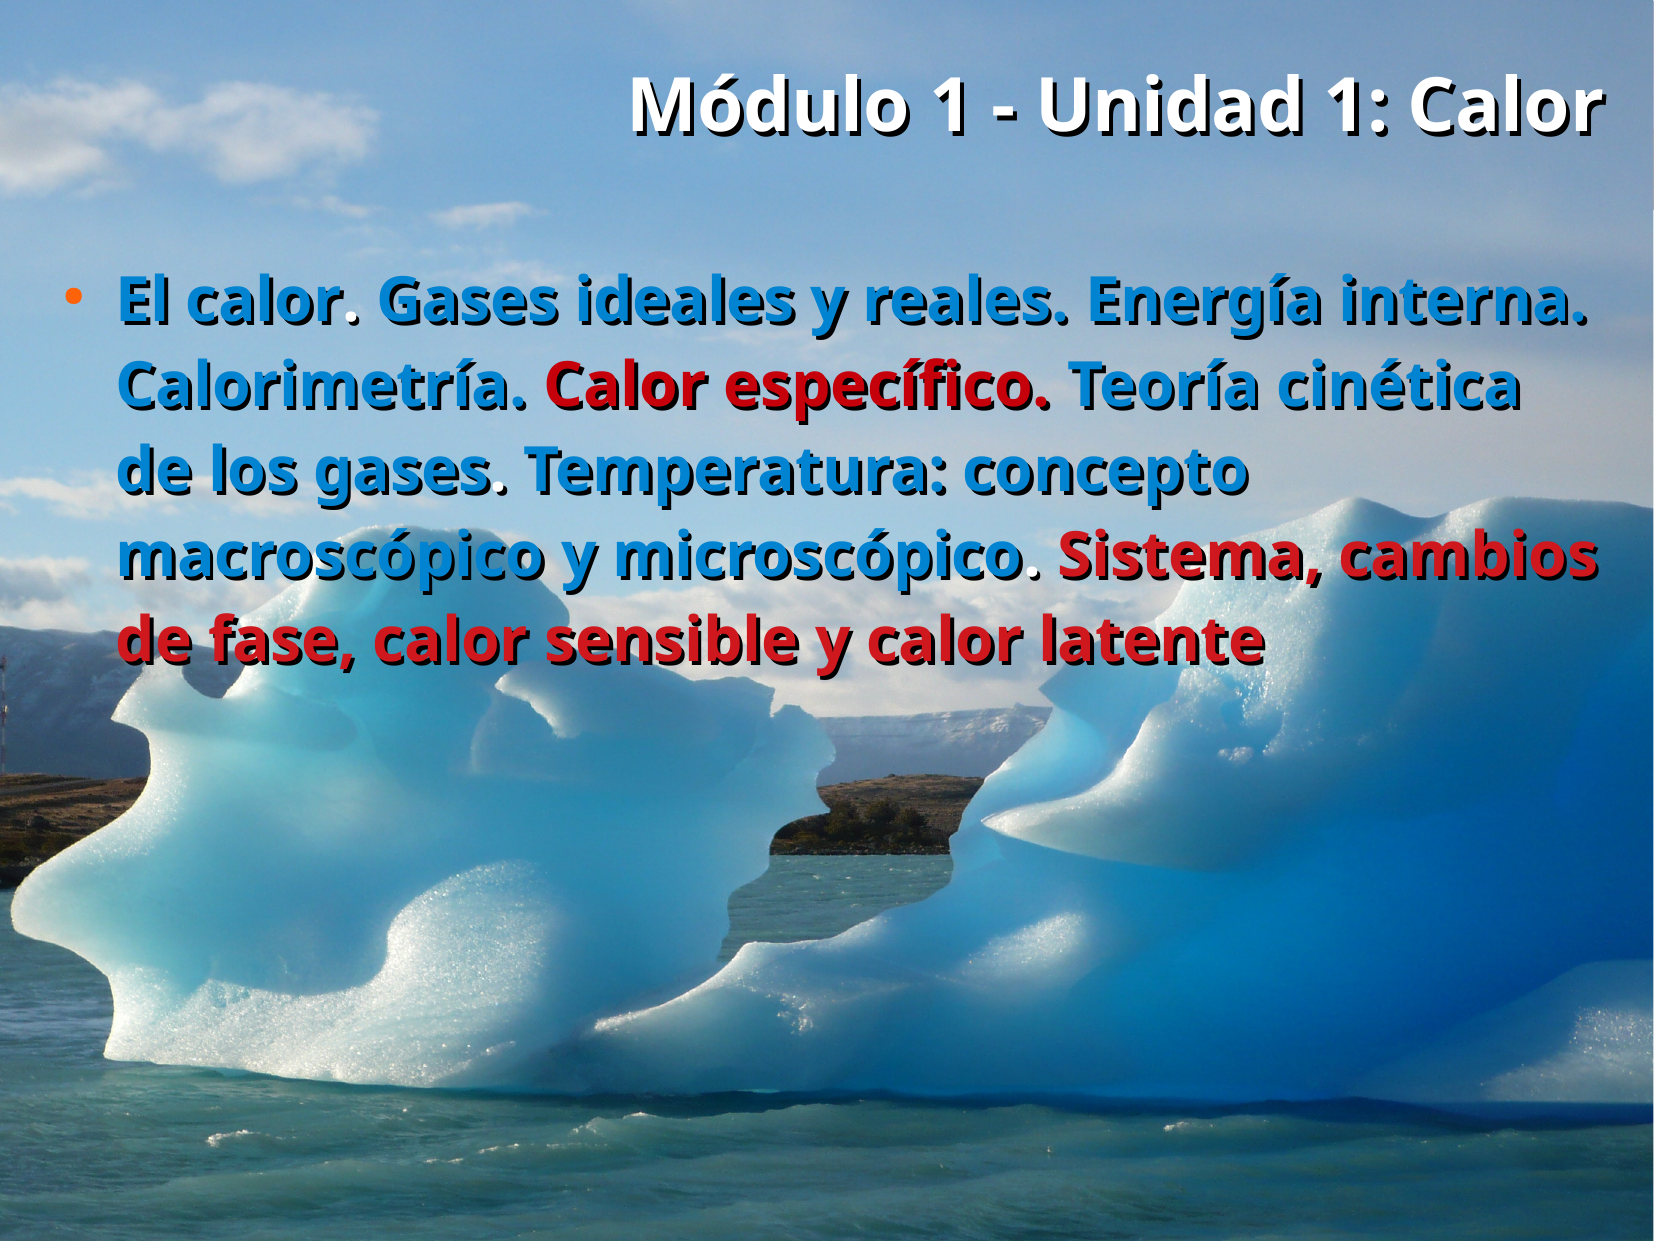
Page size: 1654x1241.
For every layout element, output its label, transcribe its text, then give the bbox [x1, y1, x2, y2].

list El calor. Gases ideales y reales. Energía interna. Calorimetría. Calor específico. Teoría cinética de los gases. Temperatura: concepto macroscópico y microscópico. Sistema, cambios de fase, calor sensible y calor latente [45, 255, 1606, 1156]
title Módulo 1 - Unidad 1: Calor [45, 11, 1606, 195]
picture [0, 0, 1654, 1241]
